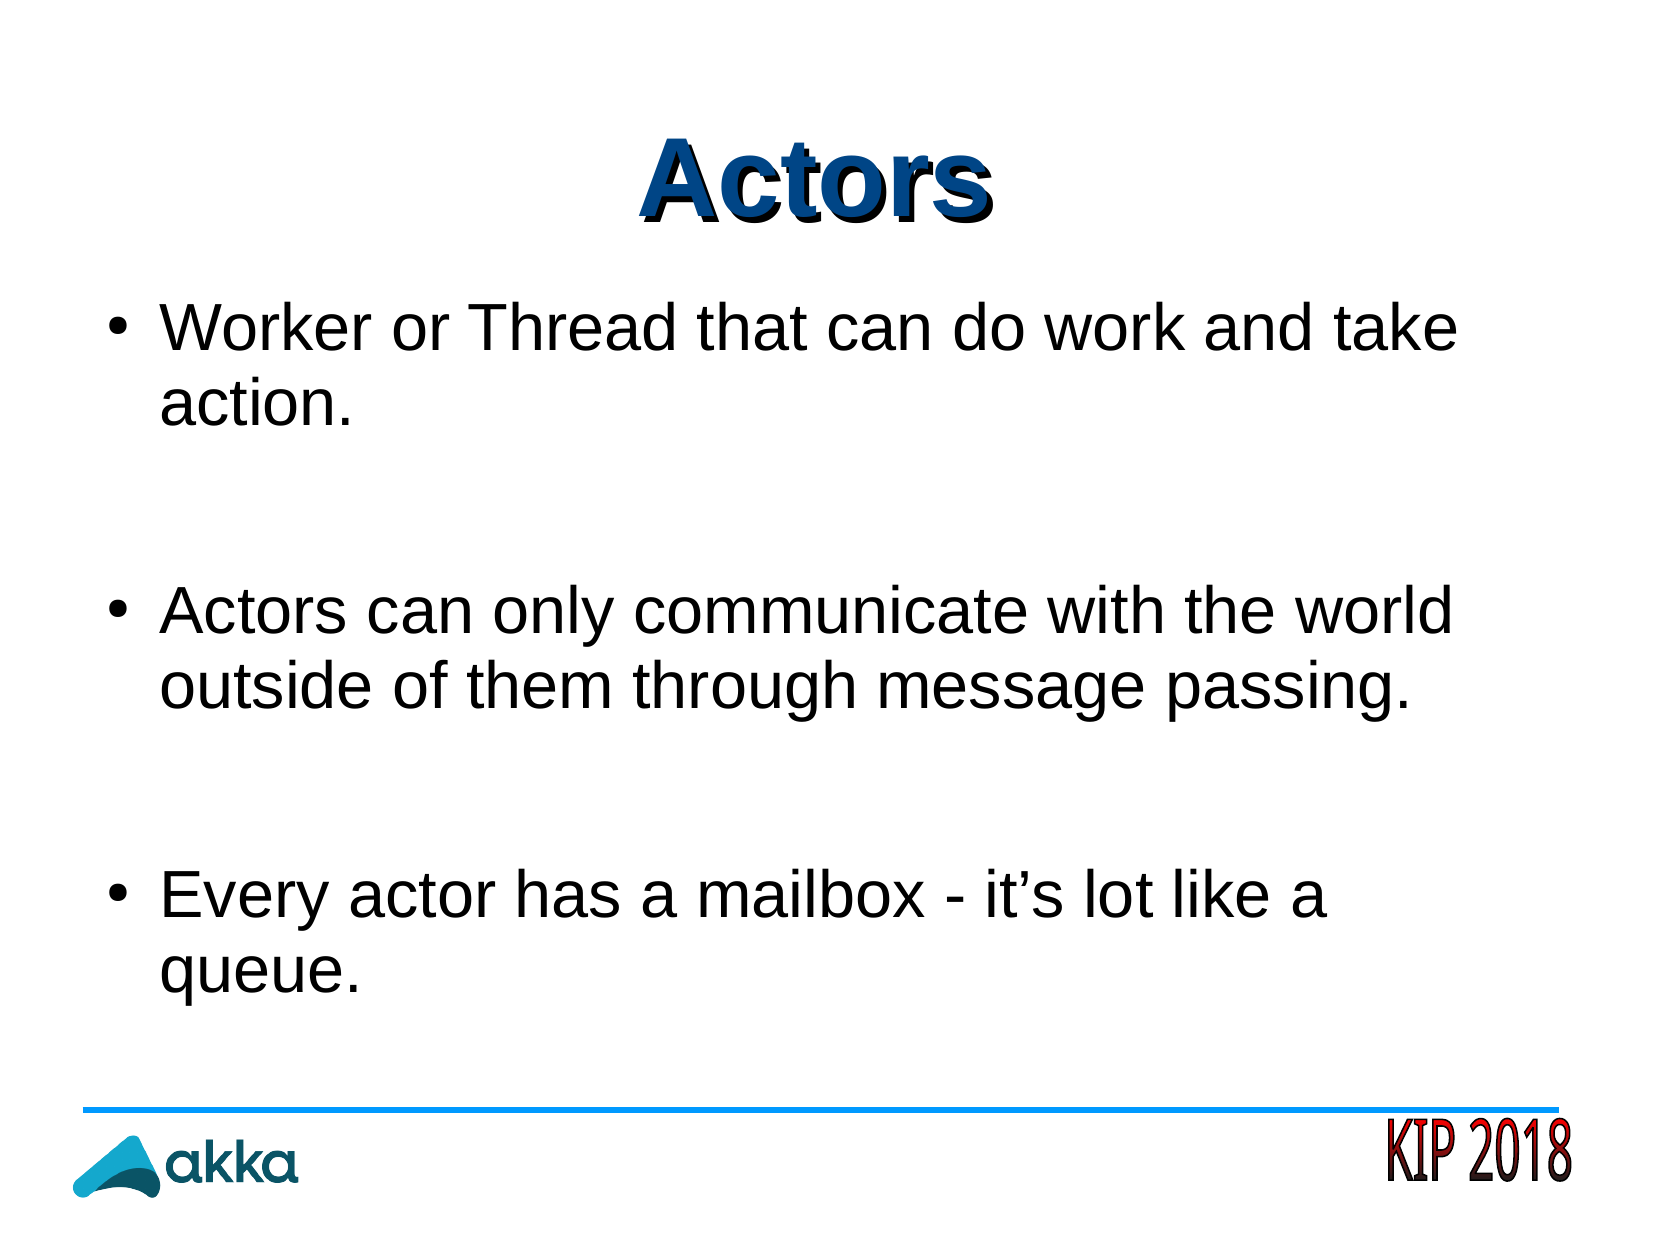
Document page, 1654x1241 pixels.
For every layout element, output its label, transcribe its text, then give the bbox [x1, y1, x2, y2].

list Worker or Thread that can do work and take action. Actors can only communicate with the world outside of them through message passing. Every actor has a mailbox - it’s lot like a queue. [88, 290, 1544, 1010]
picture [61, 1116, 306, 1217]
text_box Actors [437, 115, 1192, 241]
